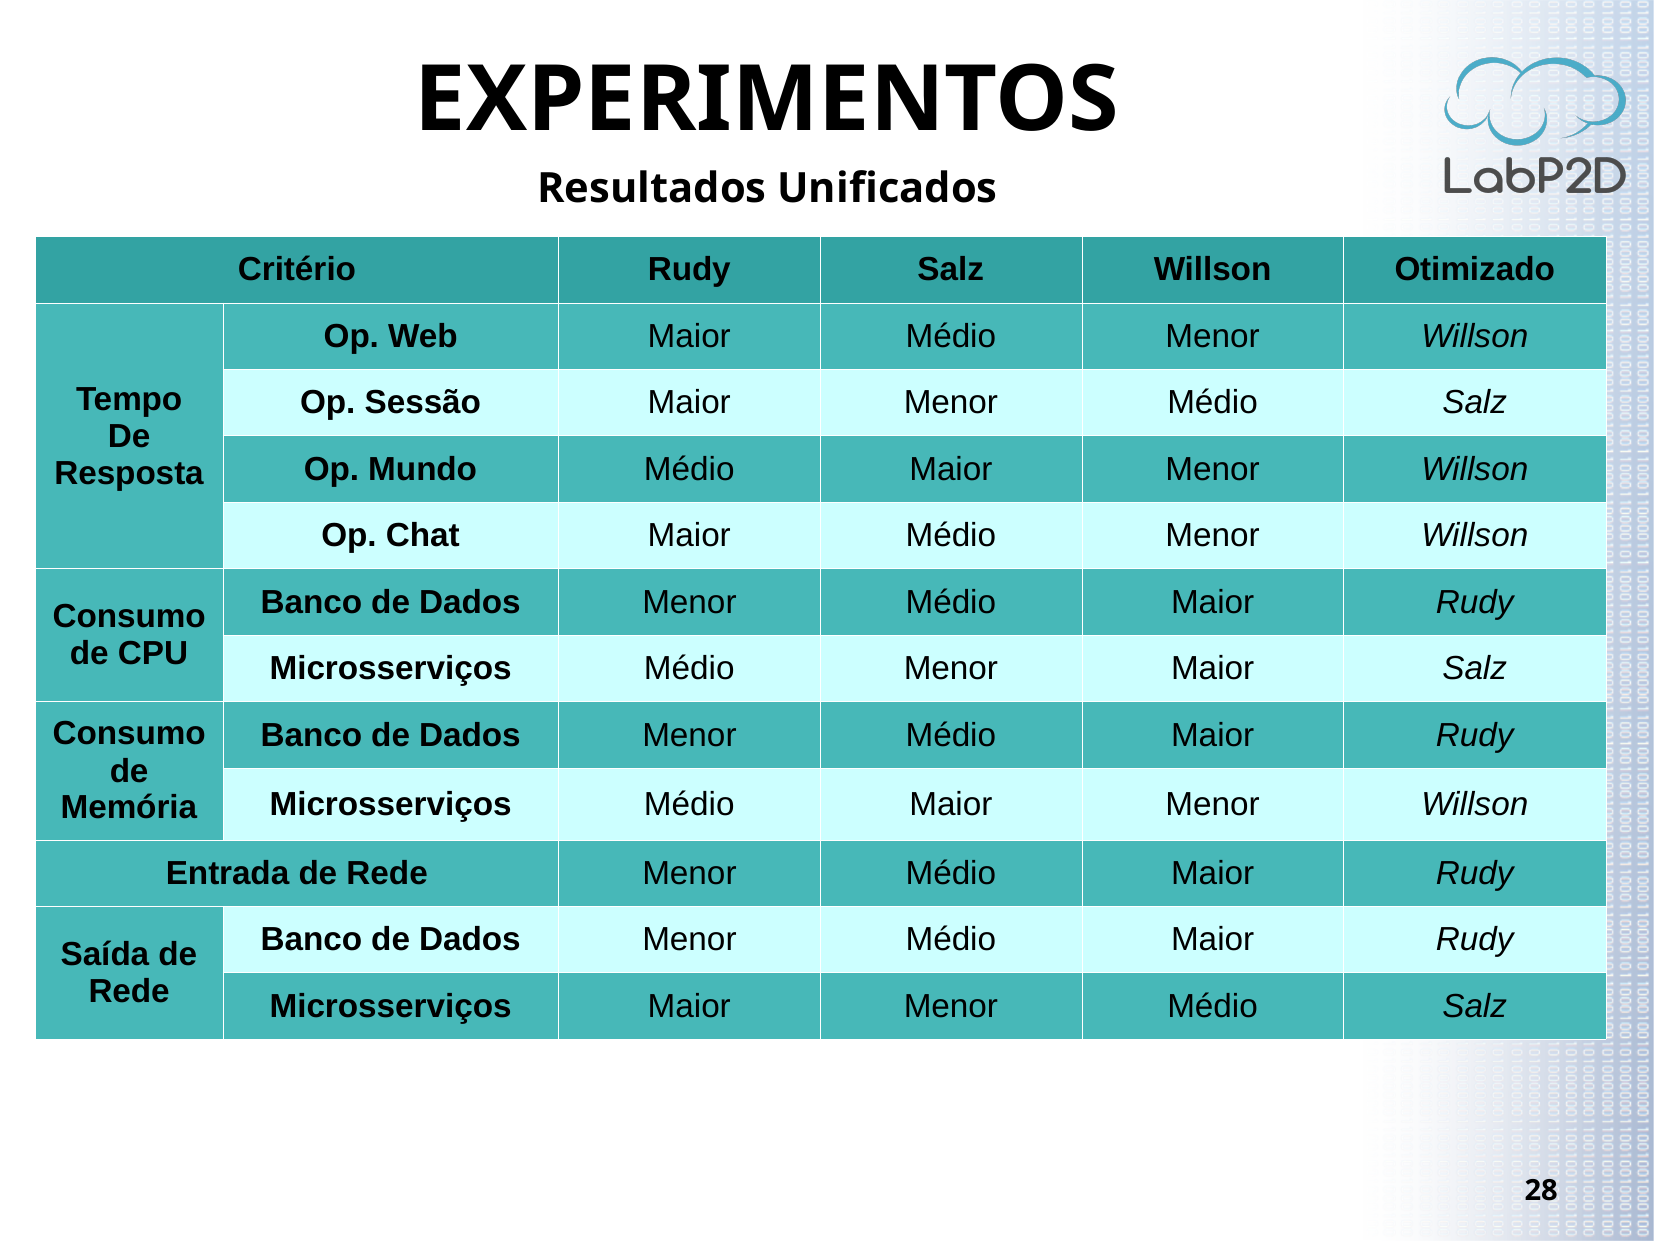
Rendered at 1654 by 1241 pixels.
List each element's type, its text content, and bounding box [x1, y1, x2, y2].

table_header Otimizado [1344, 237, 1606, 303]
table_cell Microsserviços [224, 636, 558, 701]
table_cell Banco de Dados [224, 569, 558, 635]
table_cell Menor [1083, 304, 1343, 369]
table_cell Menor [821, 636, 1082, 701]
table_cell Médio [821, 841, 1082, 906]
table_cell Consumo de Memória [36, 702, 223, 840]
table_header Salz [821, 237, 1082, 303]
table_cell Menor [559, 702, 820, 768]
table_cell Maior [1083, 841, 1343, 906]
table_cell Op. Web [224, 304, 558, 369]
table_cell Menor [559, 841, 820, 906]
table_header Willson [1083, 237, 1343, 303]
table_cell Rudy [1344, 569, 1606, 635]
table_cell Tempo De Resposta [36, 304, 223, 568]
table_cell Rudy [1344, 702, 1606, 768]
table_cell Médio [1083, 370, 1343, 435]
picture [1360, 1, 1654, 1240]
table_cell Rudy [1344, 841, 1606, 906]
table_cell Entrada de Rede [36, 841, 558, 906]
table_cell Rudy [1344, 907, 1606, 972]
table_cell Menor [821, 973, 1082, 1039]
table_cell Maior [559, 503, 820, 568]
table_cell Maior [559, 370, 820, 435]
table_cell Maior [1083, 907, 1343, 972]
table_cell Médio [821, 569, 1082, 635]
table_cell Maior [821, 769, 1082, 840]
table_cell Willson [1344, 304, 1606, 369]
title EXPERIMENTOS Resultados Unificados [82, 19, 1453, 227]
table_cell Médio [821, 503, 1082, 568]
table_cell Menor [821, 370, 1082, 435]
table_cell Menor [1083, 436, 1343, 502]
table_cell Willson [1344, 769, 1606, 840]
table_cell Op. Chat [224, 503, 558, 568]
table_cell Banco de Dados [224, 907, 558, 972]
table_cell Willson [1344, 503, 1606, 568]
table_cell Médio [559, 636, 820, 701]
table_cell Menor [1083, 503, 1343, 568]
table_cell Menor [559, 569, 820, 635]
table_cell Maior [1083, 636, 1343, 701]
table_cell Médio [559, 436, 820, 502]
table_cell Médio [821, 702, 1082, 768]
table_cell Maior [559, 304, 820, 369]
table_cell Médio [559, 769, 820, 840]
table_cell Op. Sessão [224, 370, 558, 435]
table_header Rudy [559, 237, 820, 303]
table_cell Saída de Rede [36, 907, 223, 1039]
table_cell Menor [1083, 769, 1343, 840]
table_cell Microsserviços [224, 973, 558, 1039]
table_cell Salz [1344, 973, 1606, 1039]
table_cell Op. Mundo [224, 436, 558, 502]
table_cell Menor [559, 907, 820, 972]
table_header Critério [36, 237, 558, 303]
table_cell Maior [1083, 569, 1343, 635]
table_cell Banco de Dados [224, 702, 558, 768]
table_cell Maior [821, 436, 1082, 502]
table_cell Salz [1344, 636, 1606, 701]
table_cell Médio [821, 907, 1082, 972]
table_cell Maior [559, 973, 820, 1039]
table_cell Salz [1344, 370, 1606, 435]
table_cell Microsserviços [224, 769, 558, 840]
table_cell Médio [1083, 973, 1343, 1039]
table_cell Maior [1083, 702, 1343, 768]
table_cell Consumo de CPU [36, 569, 223, 701]
table_cell Médio [821, 304, 1082, 369]
table_cell Willson [1344, 436, 1606, 502]
